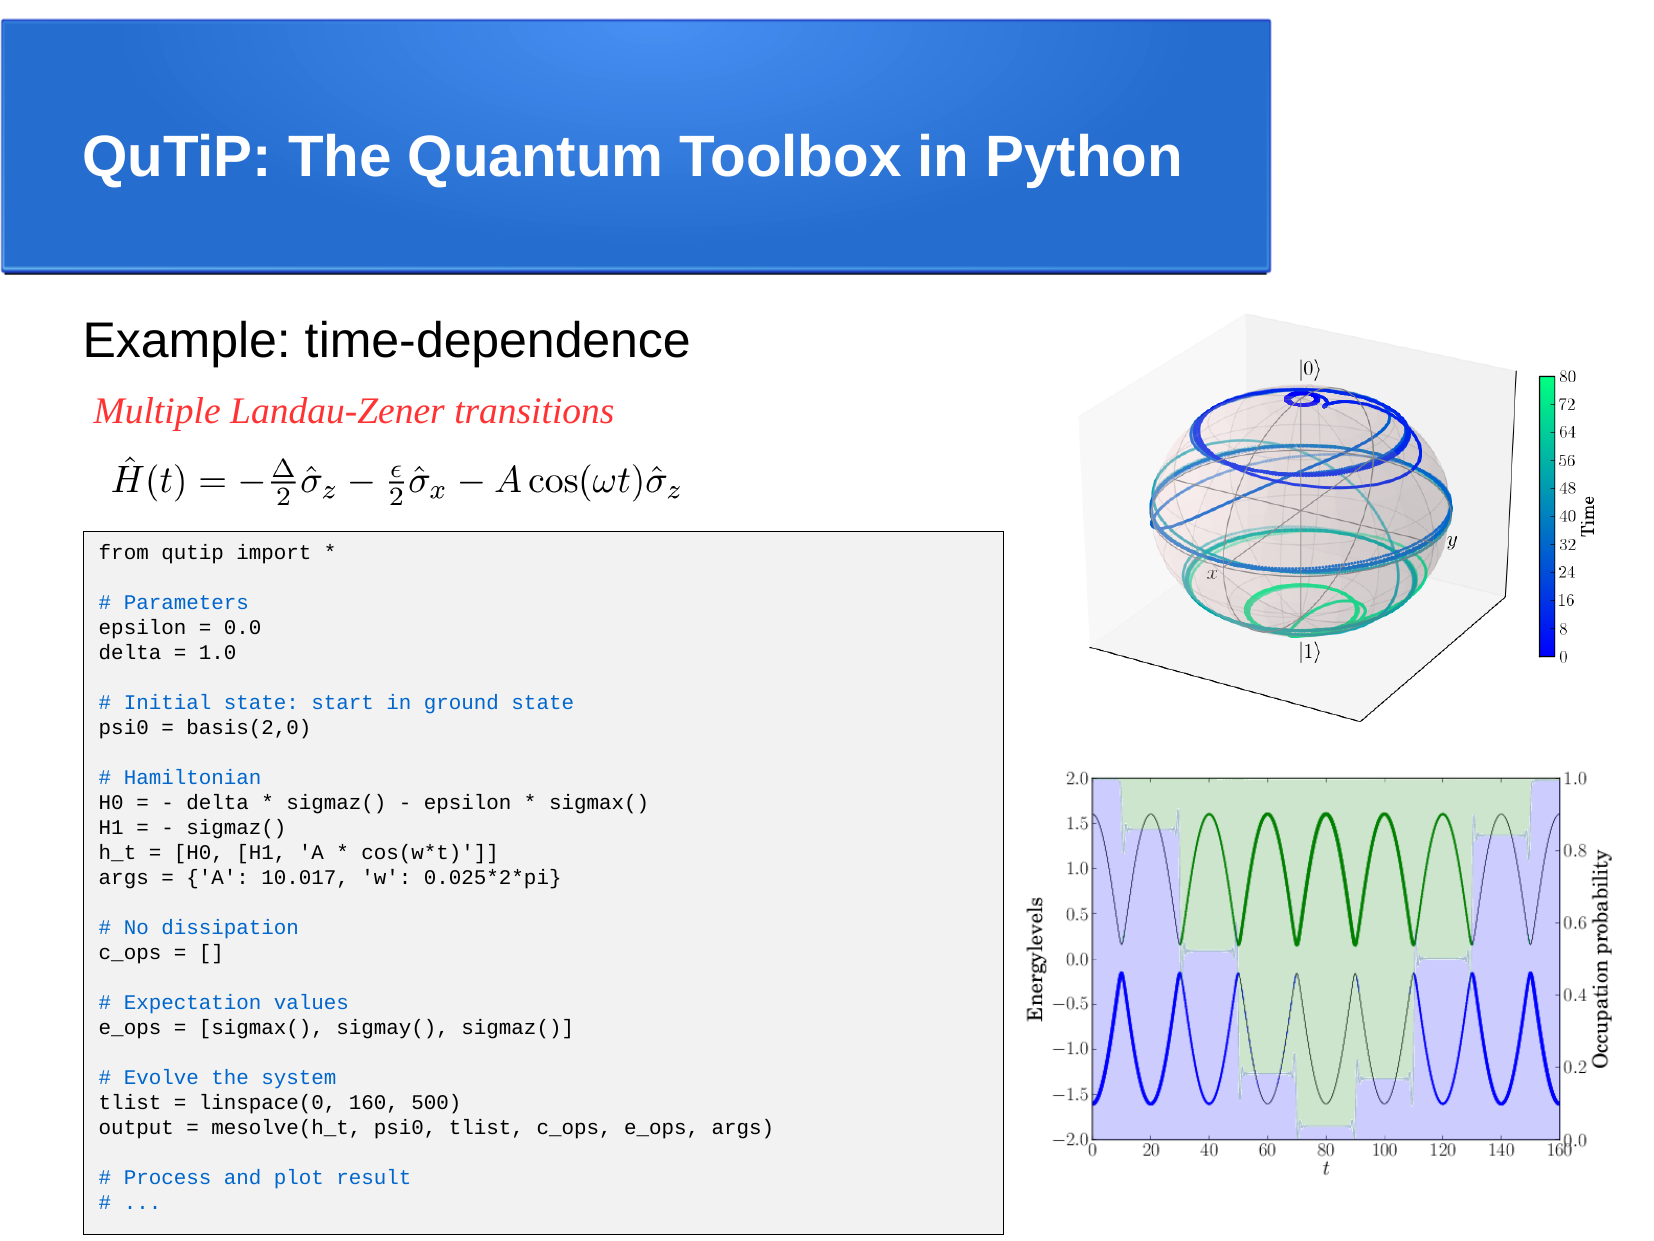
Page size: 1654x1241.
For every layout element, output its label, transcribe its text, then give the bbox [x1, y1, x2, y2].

picture [0, 17, 1275, 281]
picture [112, 456, 680, 505]
text_box QuTiP: The Quantum Toolbox in Python [82, 49, 1571, 257]
picture [1016, 283, 1632, 1185]
text_box Multiple Landau-Zener transitions [78, 378, 864, 435]
text_box from qutip import * # Parameters epsilon = 0.0 delta = 1.0 # Initial state: start in ground state psi0 = basis(2,0) # Hamiltonian H0 = - delta * sigmaz() - epsilon * sigmax() H1 = - sigmaz() h_t = [H0, [H1, 'A * cos(w*t)']] args = {'A': 10.017, 'w': 0.025*2*pi} # No dissipation c_ops = [] # Expectation values e_ops = [sigmax(), sigmay(), sigmaz()] # Evolve the system tlist = linspace(0, 160, 500) output = mesolve(h_t, psi0, tlist, c_ops, e_ops, args) # Process and plot result # ... [83, 531, 1004, 1235]
text_box Example: time-dependence [82, 273, 1571, 401]
